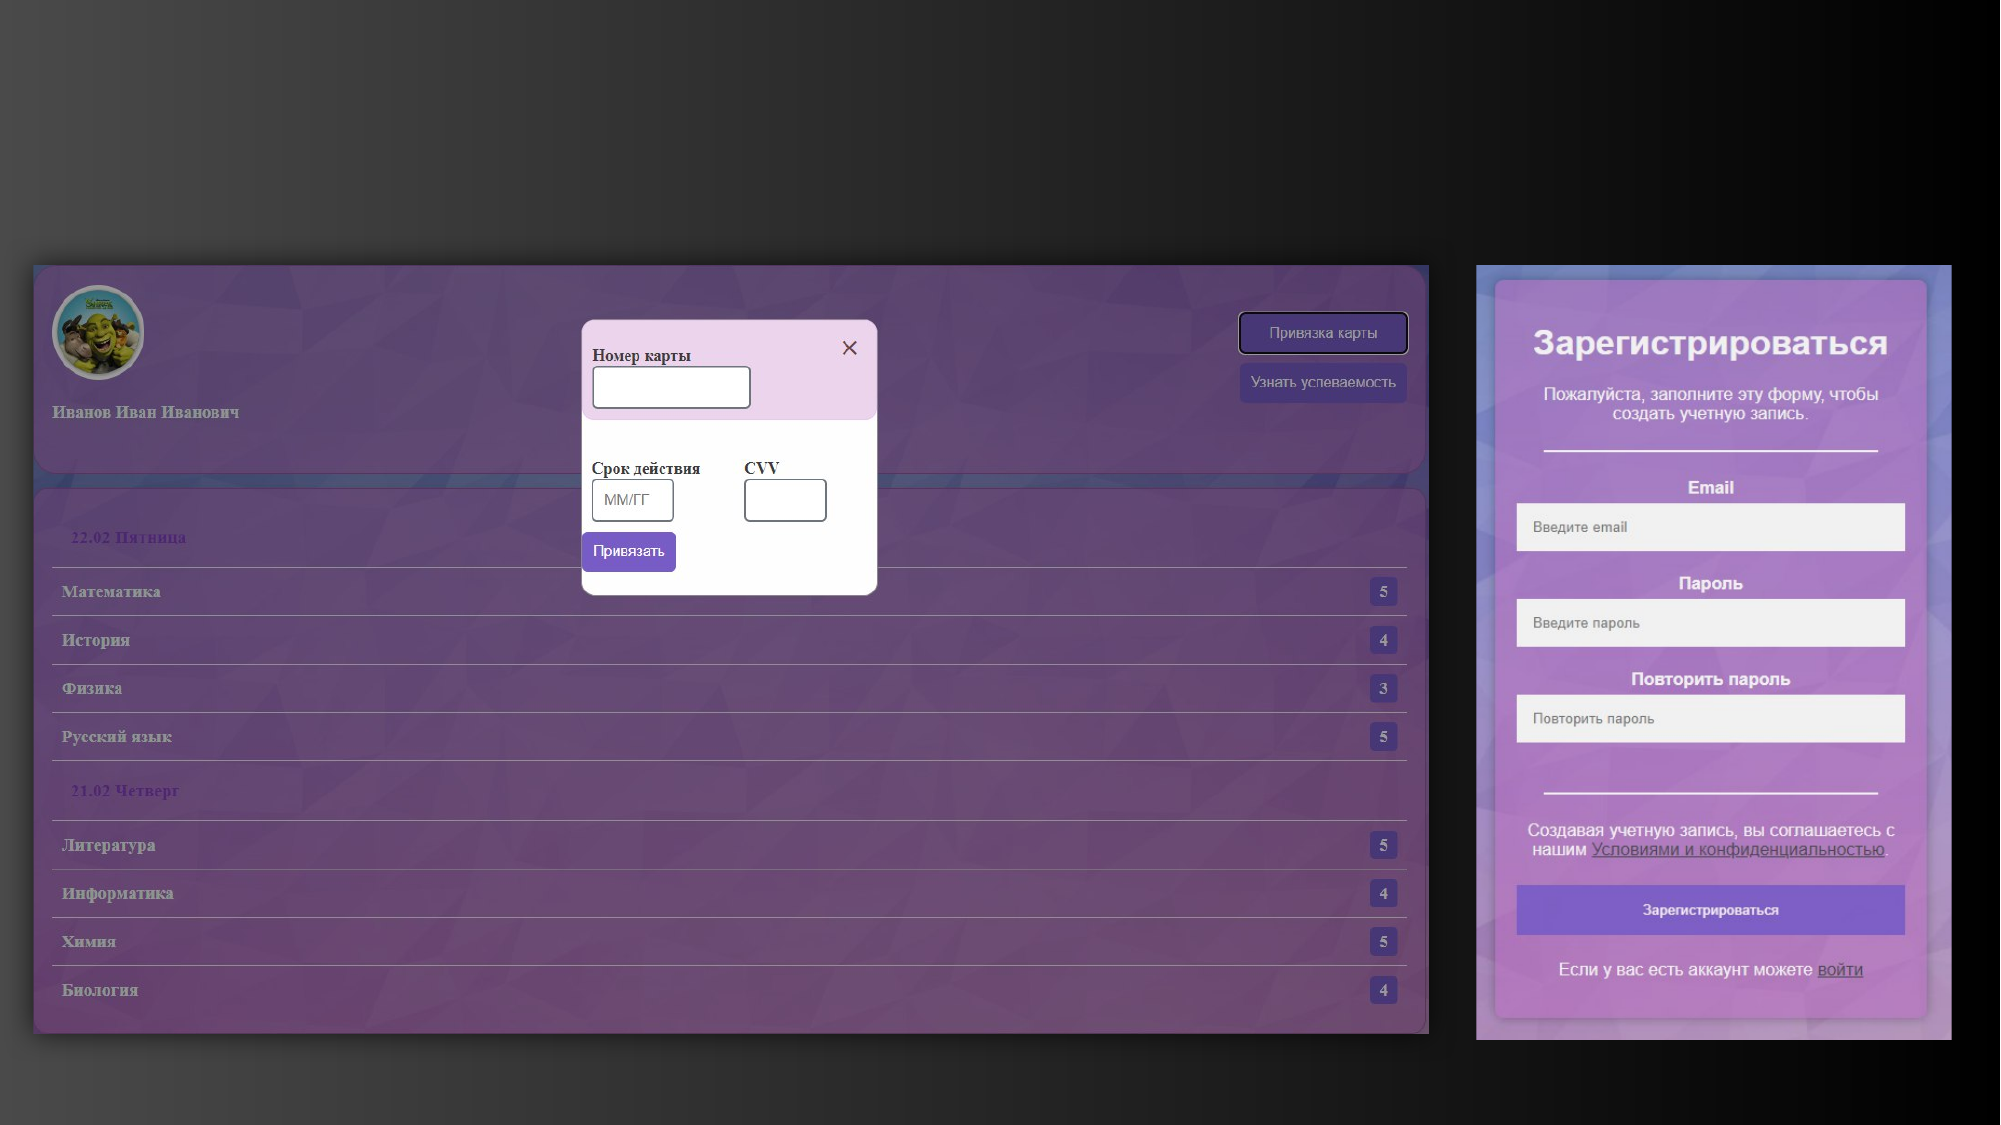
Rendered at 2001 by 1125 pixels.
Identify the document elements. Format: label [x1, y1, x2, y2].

picture [33, 265, 1429, 1034]
picture [1476, 265, 1952, 1040]
